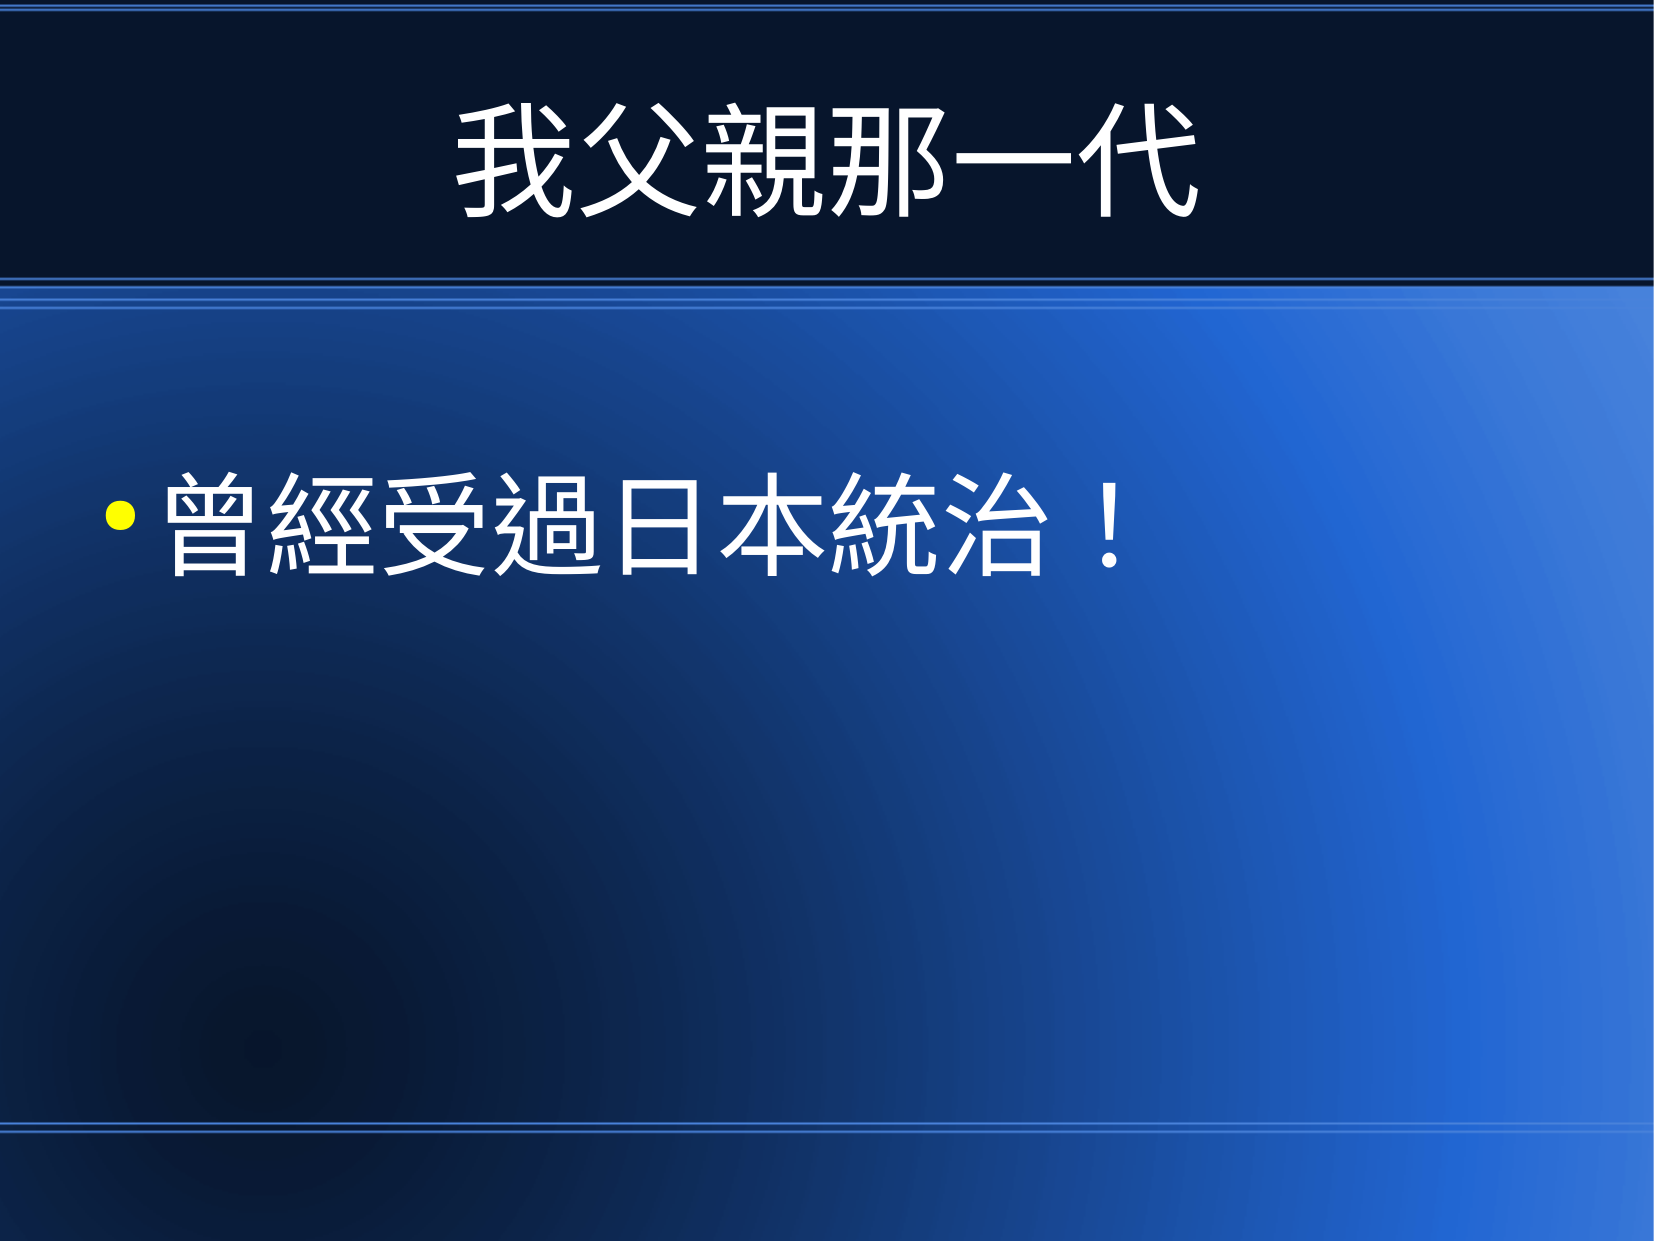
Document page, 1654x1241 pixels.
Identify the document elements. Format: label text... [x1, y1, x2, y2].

picture [0, 0, 1654, 1241]
list 曾經受過日本統治！ [82, 355, 1571, 1241]
title 我父親那一代 [82, 49, 1571, 257]
